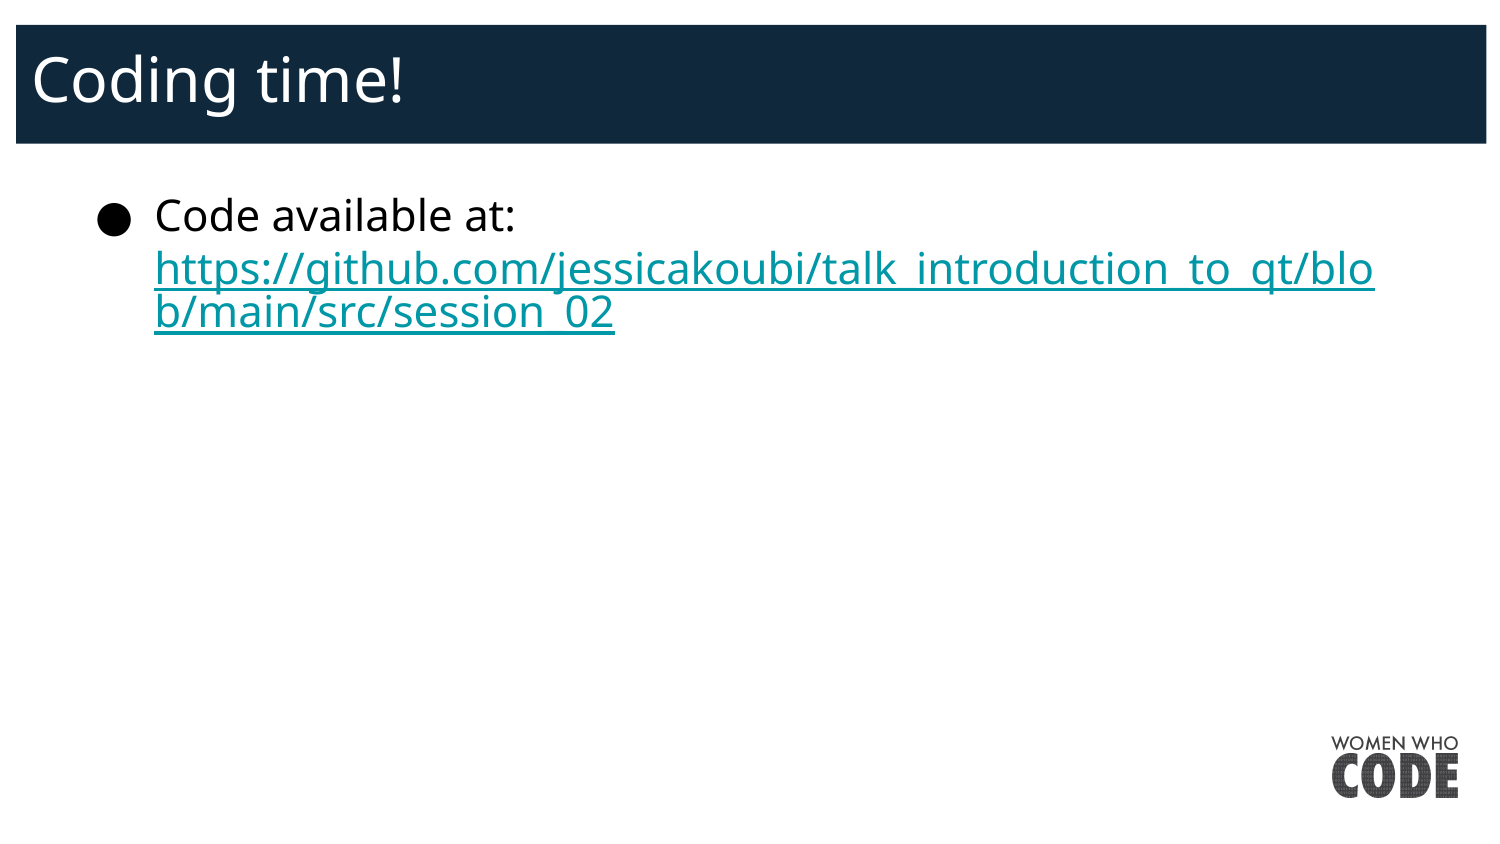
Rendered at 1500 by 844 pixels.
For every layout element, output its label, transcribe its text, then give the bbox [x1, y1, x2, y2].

picture [1331, 735, 1458, 798]
text_box Coding time! [16, 24, 1487, 144]
title Code available at: https://github.com/jessicakoubi/talk_introduction_to_qt/blob/main/src/session_02 [64, 172, 1400, 775]
